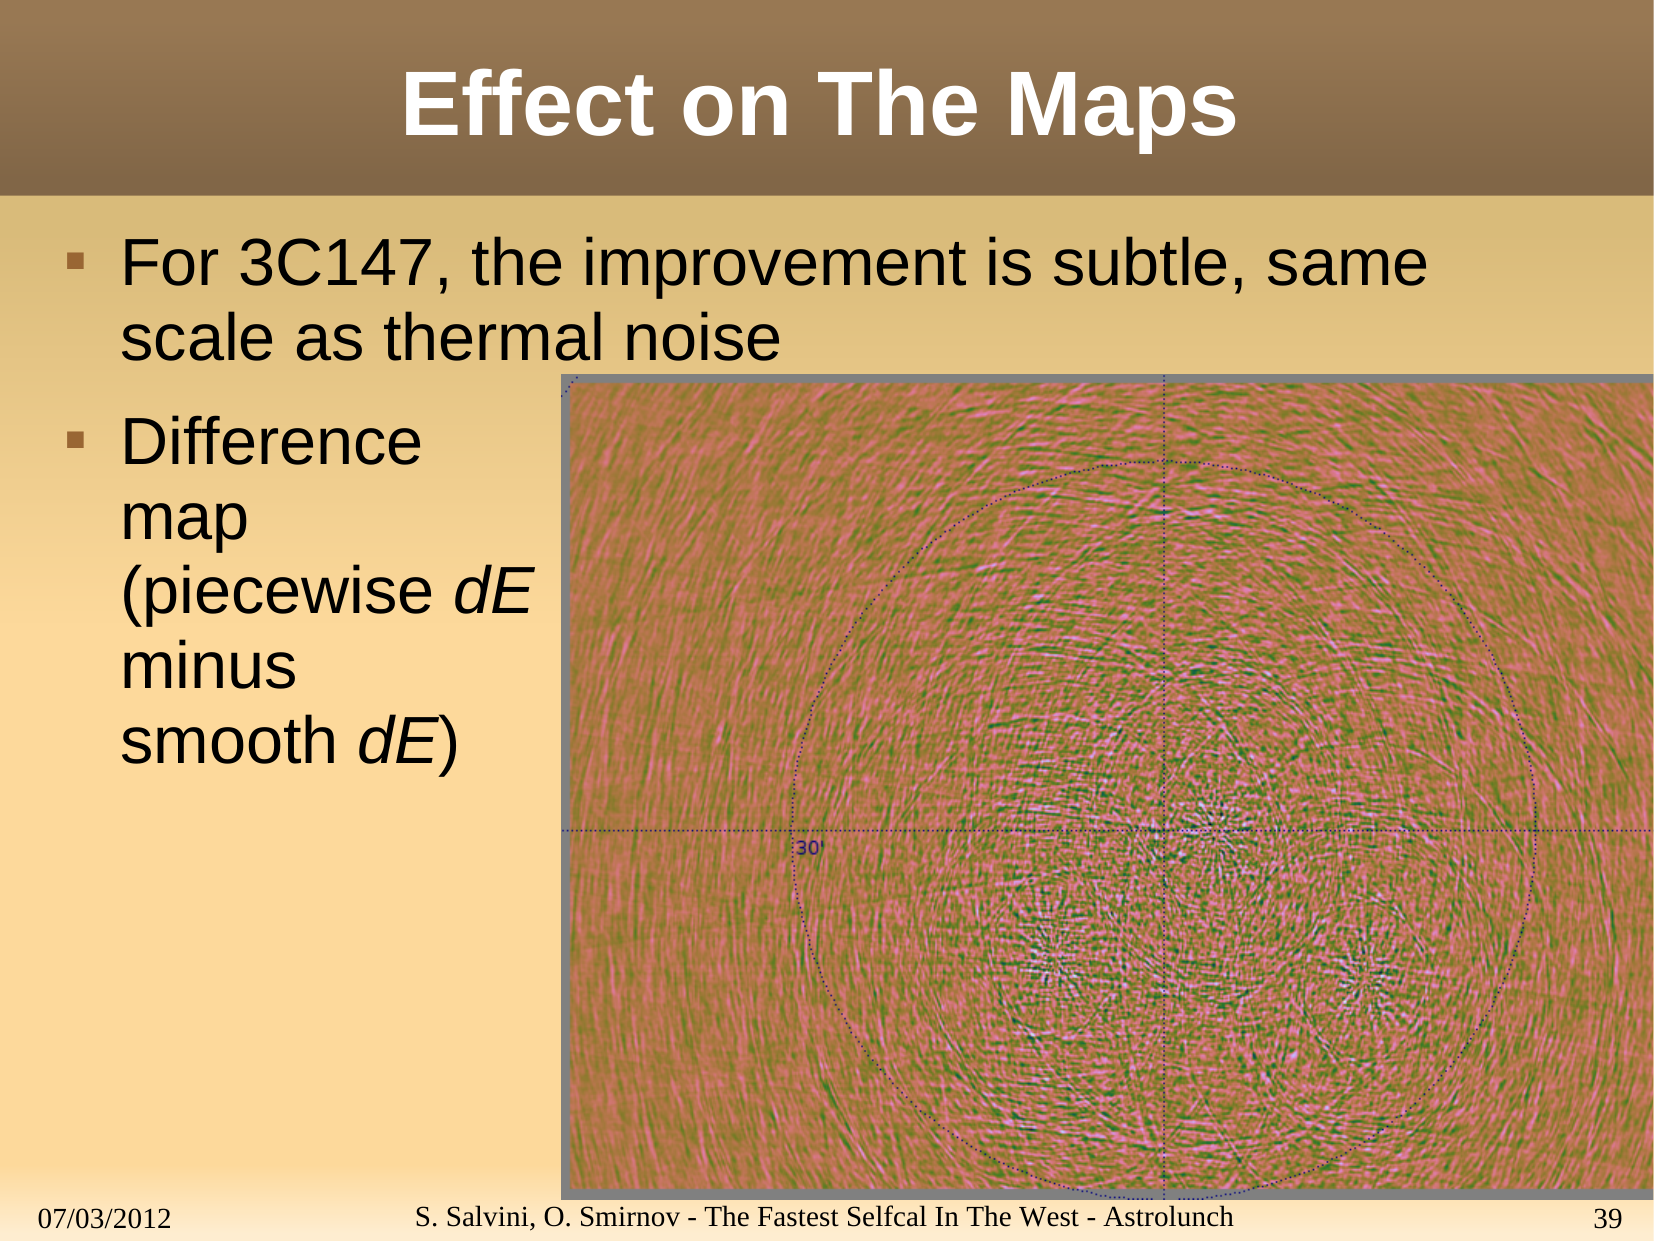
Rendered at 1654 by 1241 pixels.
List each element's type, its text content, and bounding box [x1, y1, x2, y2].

picture [0, 0, 1654, 1241]
title Effect on The Maps [76, 7, 1565, 200]
list For 3C147, the improvement is subtle, same scale as thermal noise Difference map (piecewise dE minus smooth dE) [49, 225, 1538, 1029]
